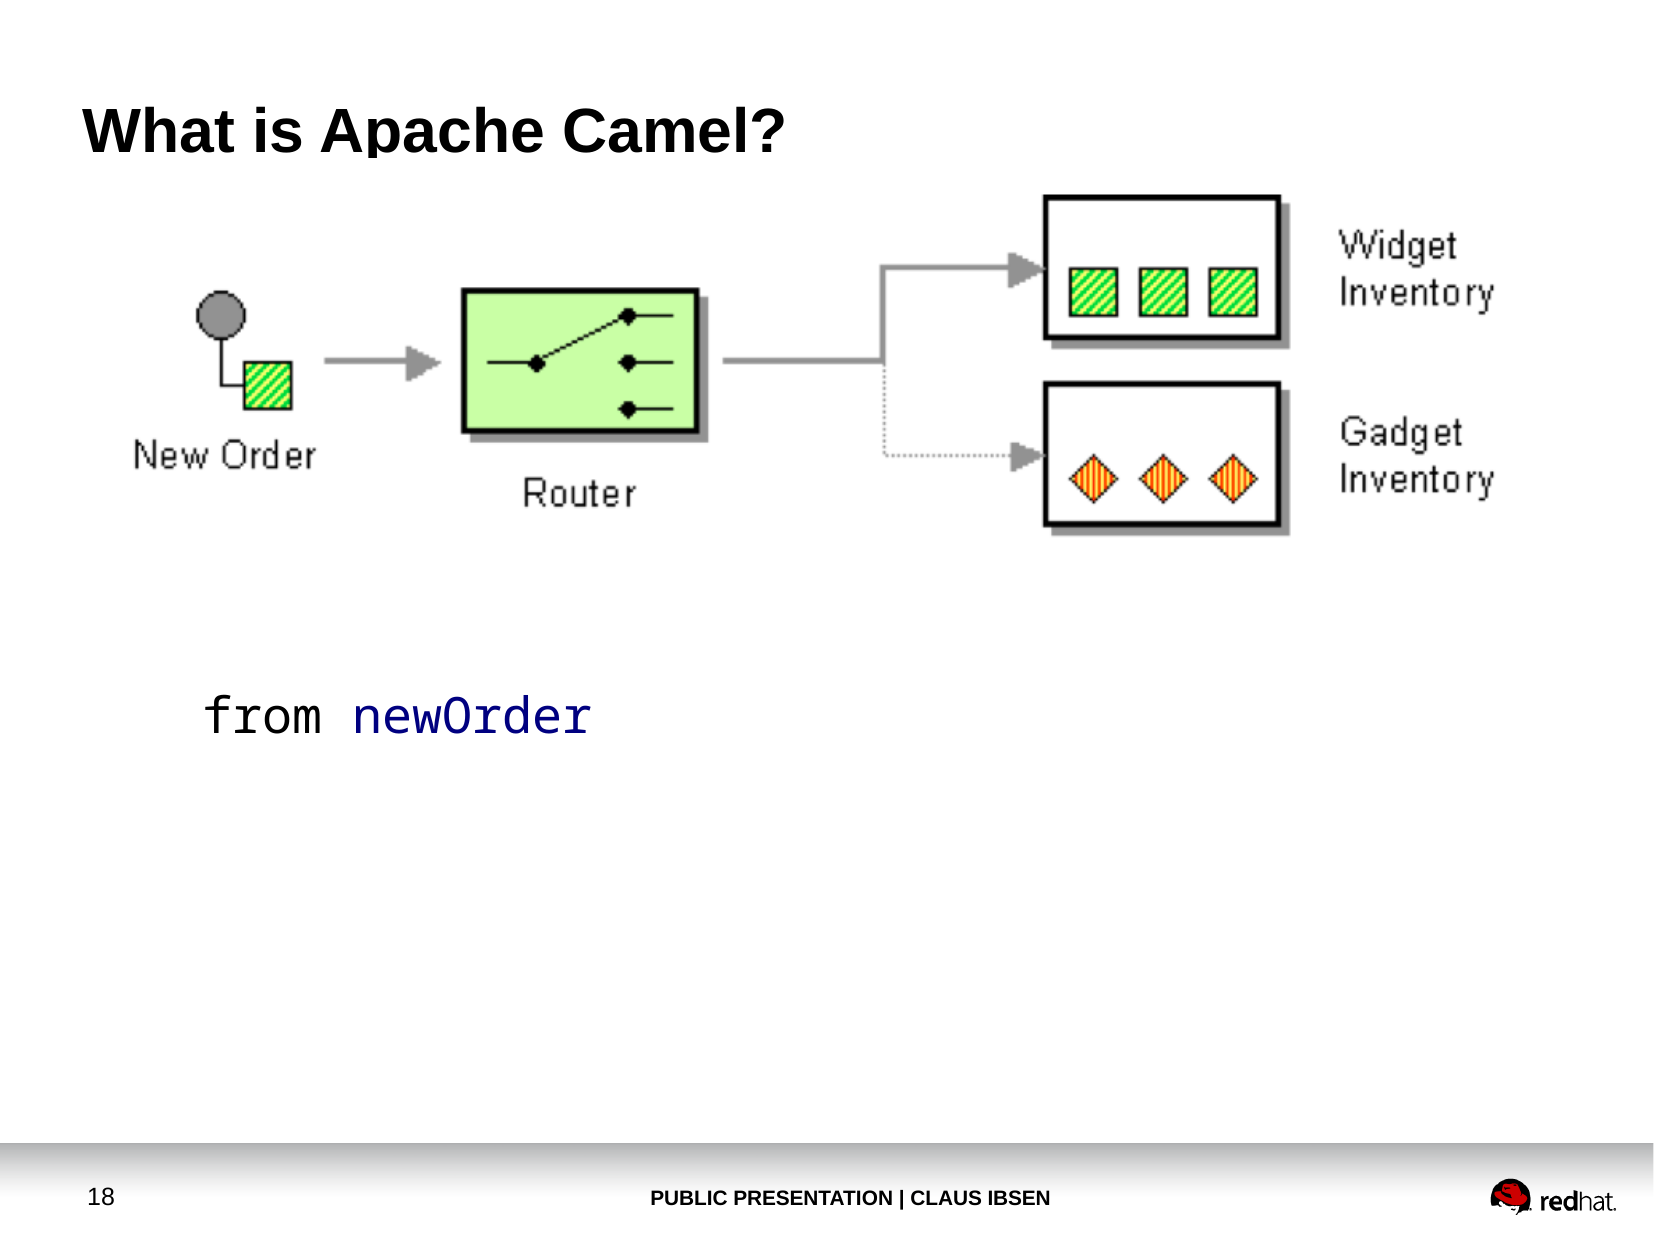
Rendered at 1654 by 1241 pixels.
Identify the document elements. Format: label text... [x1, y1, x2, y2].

picture [0, 1143, 1654, 1241]
picture [75, 158, 1567, 563]
title What is Apache Camel? [82, 37, 1571, 226]
text_box from newOrder [187, 673, 609, 747]
